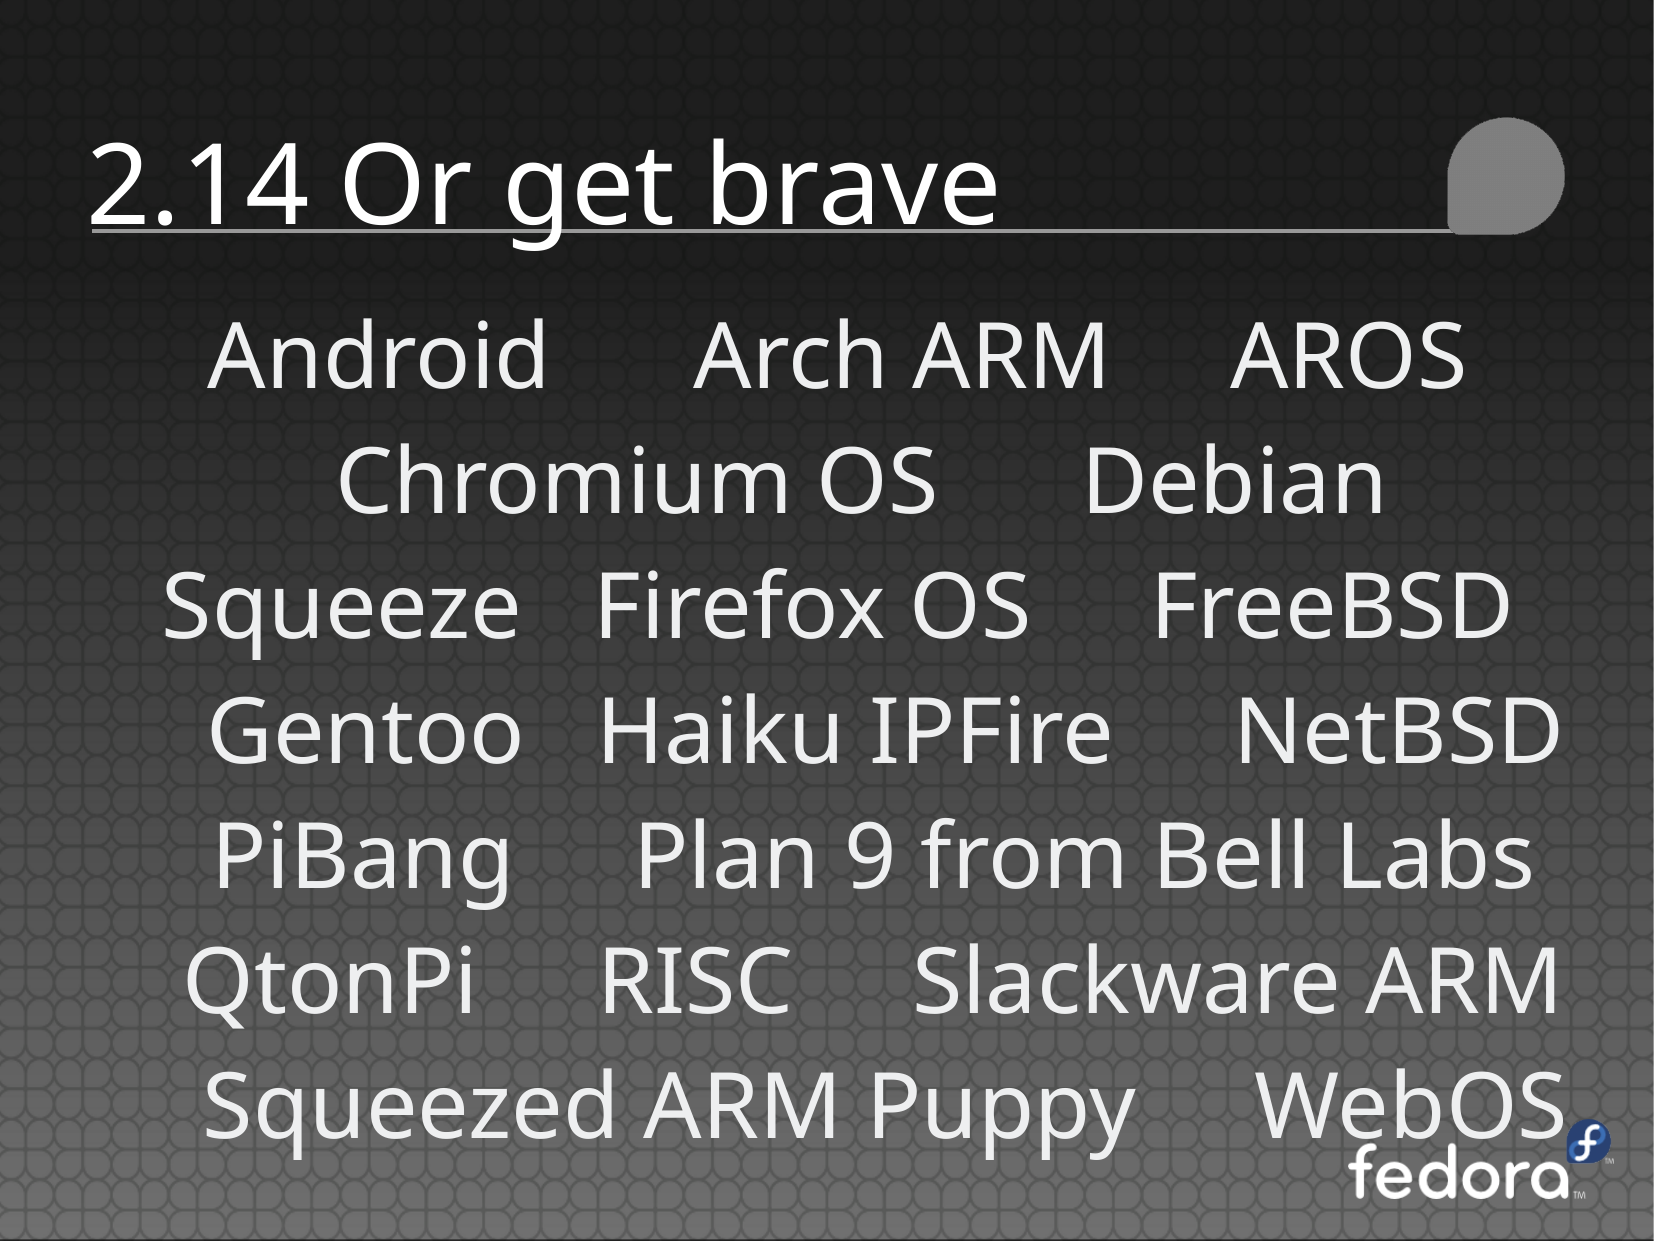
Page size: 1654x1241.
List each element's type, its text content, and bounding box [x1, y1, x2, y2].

title 2.14 Or get brave [86, 112, 1576, 249]
list Android Arch ARM AROS Chromium OS Debian Squeeze Firefox OS FreeBSD Gentoo Haiku IPFire NetBSD PiBang Plan 9 from Bell Labs QtonPi RISC Slackware ARM Squeezed ARM Puppy WebOS [82, 290, 1571, 1040]
picture [0, 0, 1654, 1241]
